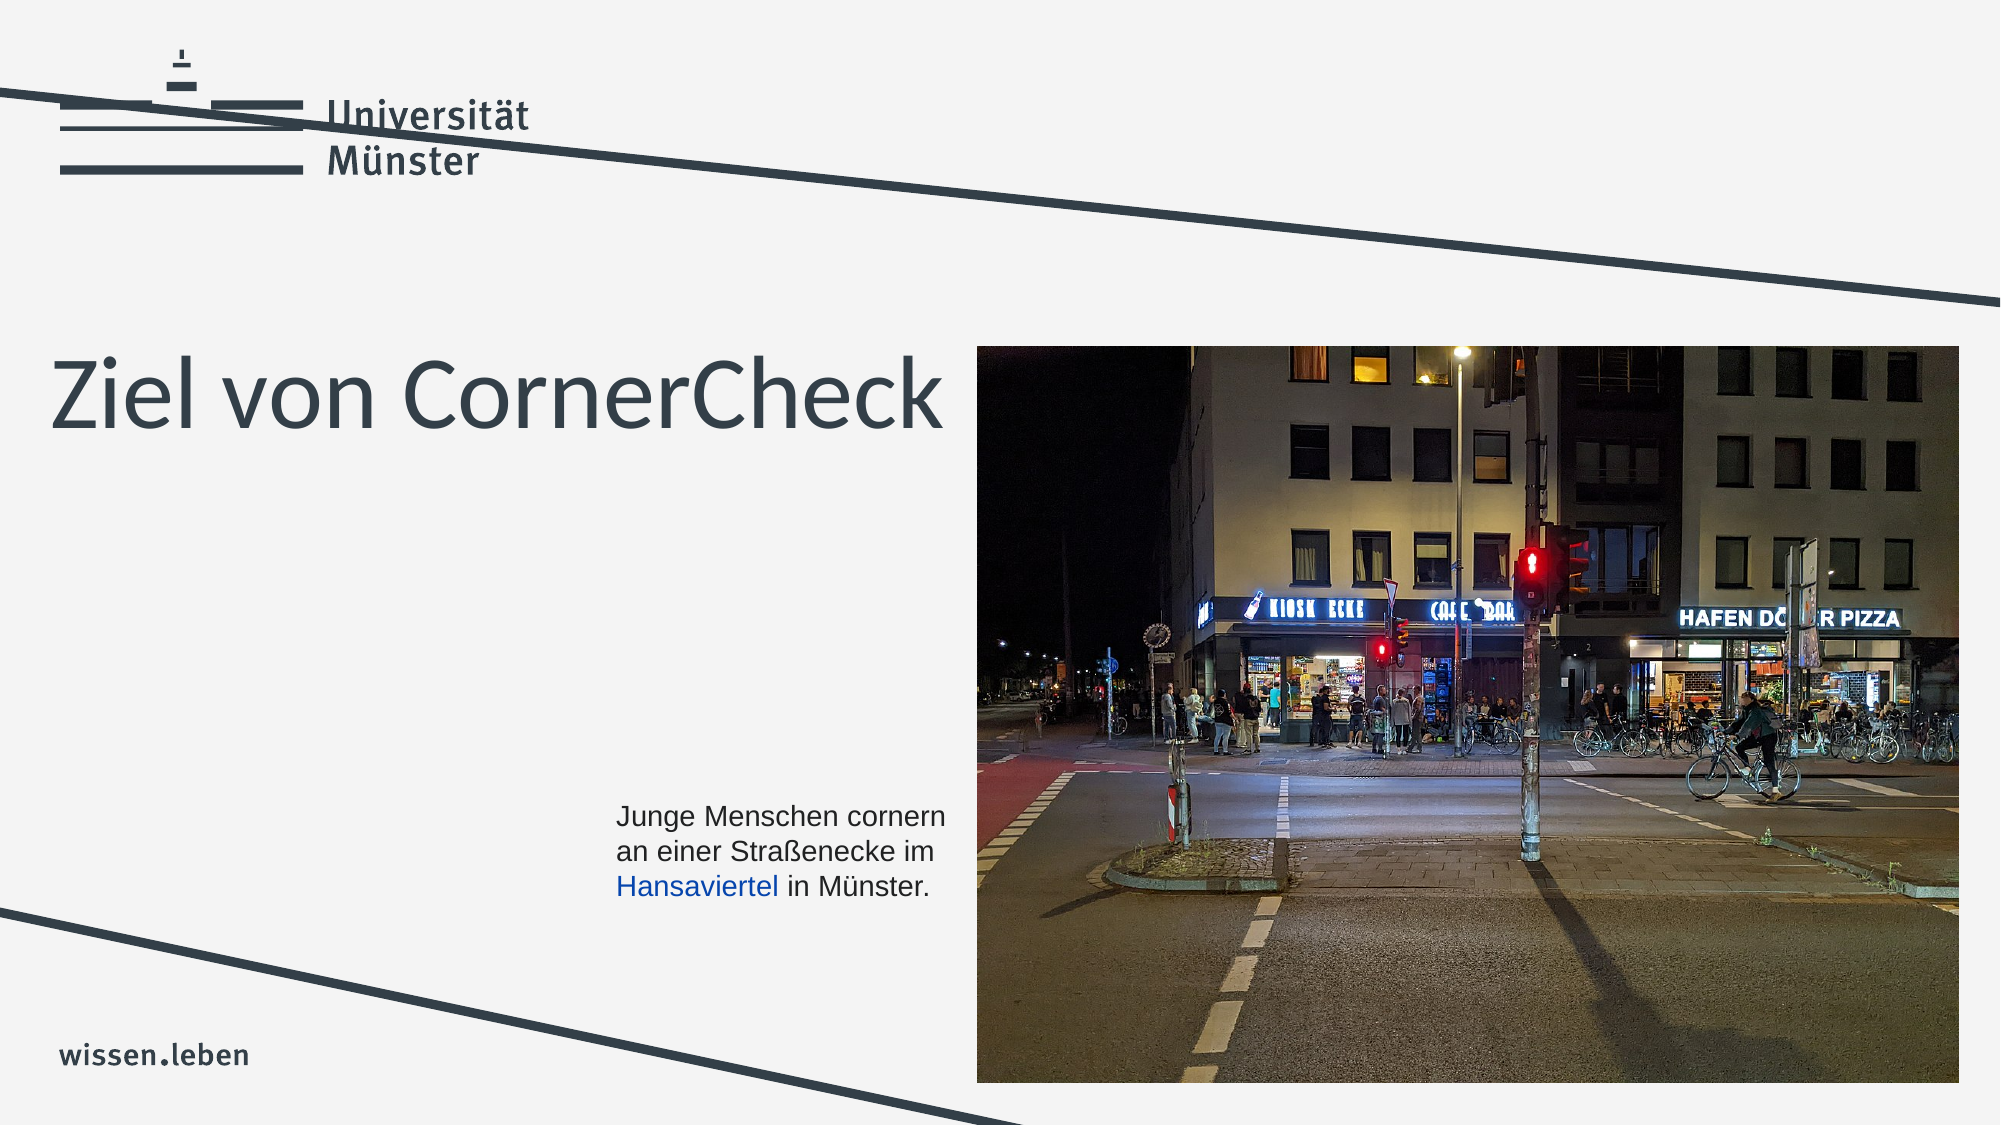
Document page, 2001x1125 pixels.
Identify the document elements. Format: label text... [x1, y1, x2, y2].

picture [977, 346, 1959, 1083]
text_box Ziel von CornerCheck [34, 316, 1053, 458]
text_box Junge Menschen cornern an einer Straßenecke im Hansaviertel in Münster. [601, 790, 978, 947]
